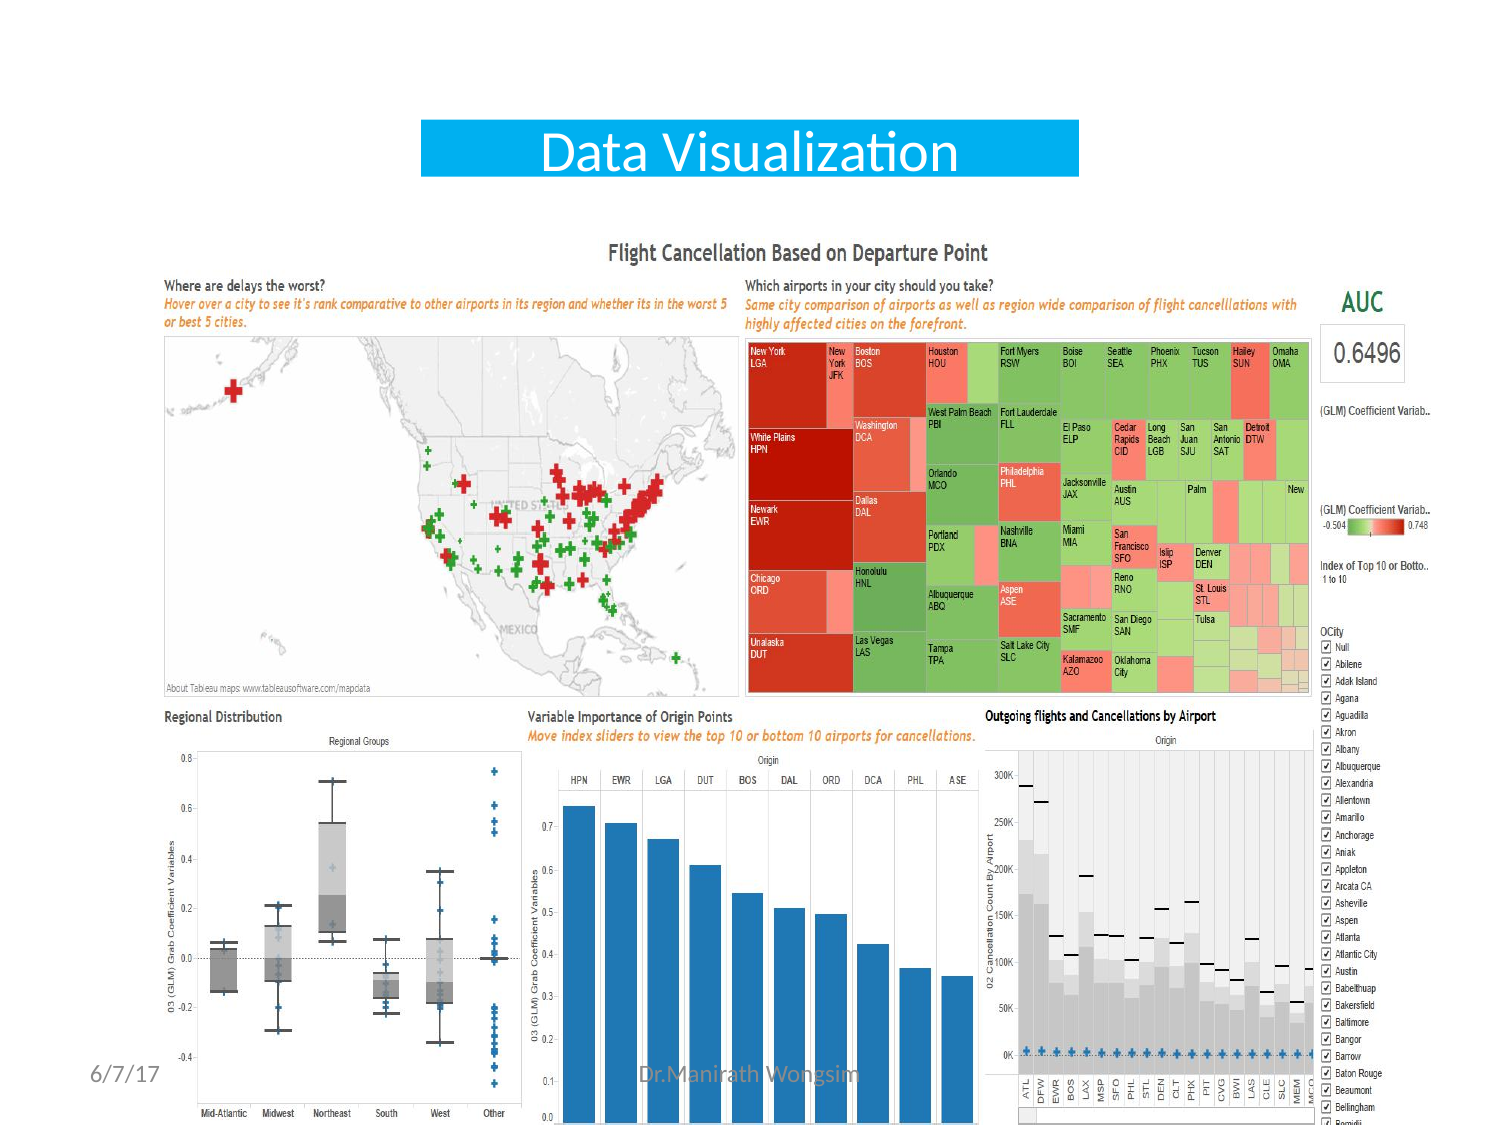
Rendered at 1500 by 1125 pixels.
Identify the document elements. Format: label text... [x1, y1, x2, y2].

picture [164, 238, 1431, 1125]
text_box 06/07/2017 [74, 1042, 425, 1103]
text_box Dr.Manirath Wongsim [512, 1042, 988, 1103]
text_box Data Visualization [421, 119, 1079, 177]
